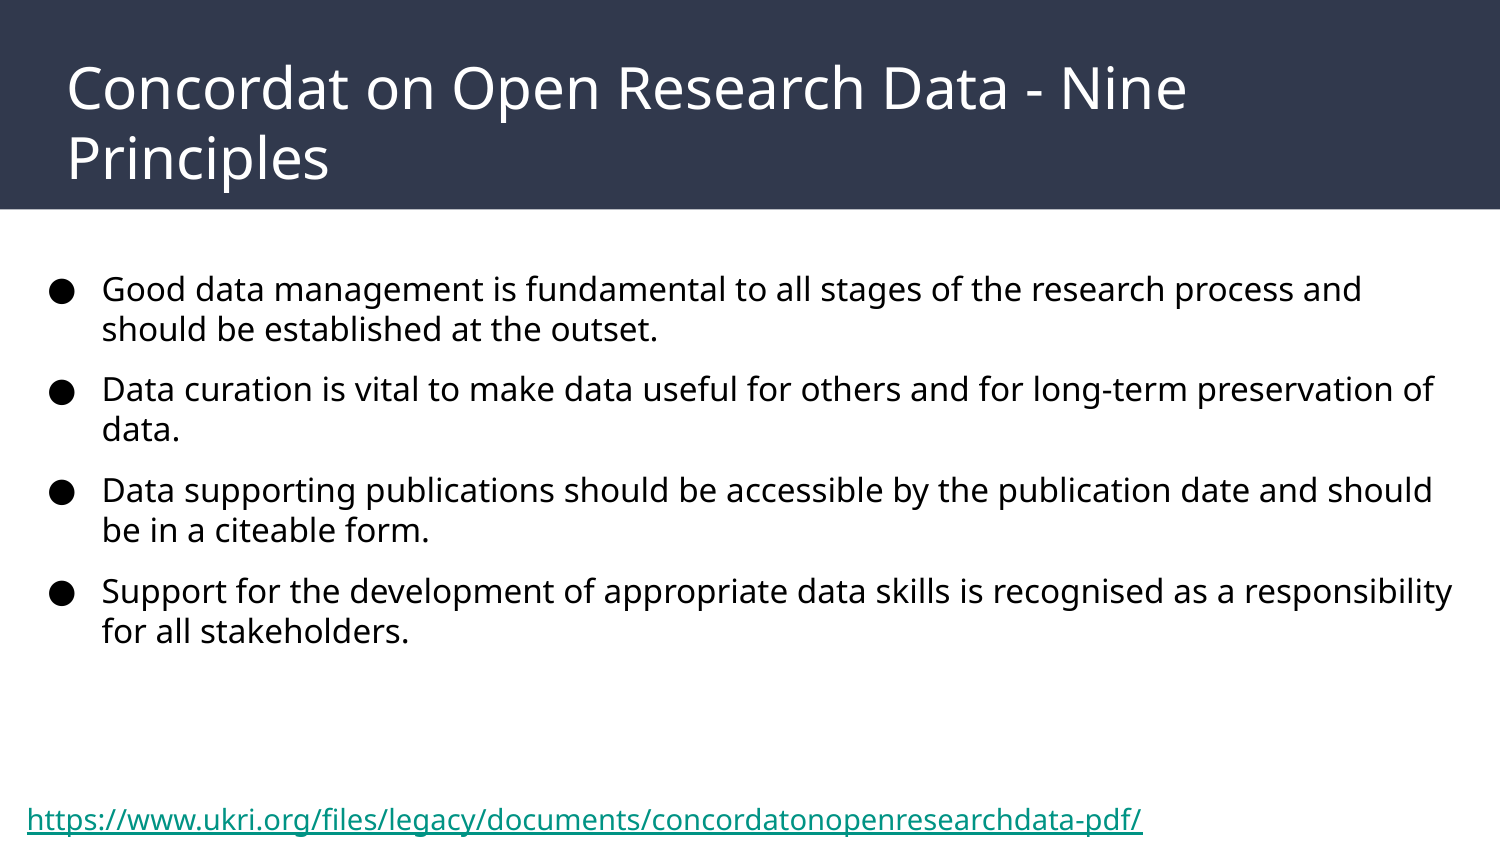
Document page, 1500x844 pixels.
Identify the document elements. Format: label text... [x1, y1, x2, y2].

text_box https://www.ukri.org/files/legacy/documents/concordatonopenresearchdata-pdf/ [11, 785, 1282, 832]
text_box Good data management is fundamental to all stages of the research process and should be established at the outset. Data curation is vital to make data useful for others and for long-term preservation of data. Data supporting publications should be accessible by the publication date and should be in a citeable form. Support for the development of appropriate data skills is recognised as a responsibility for all stakeholders. [11, 252, 1481, 786]
title Concordat on Open Research Data - Nine Principles [51, 36, 1449, 139]
